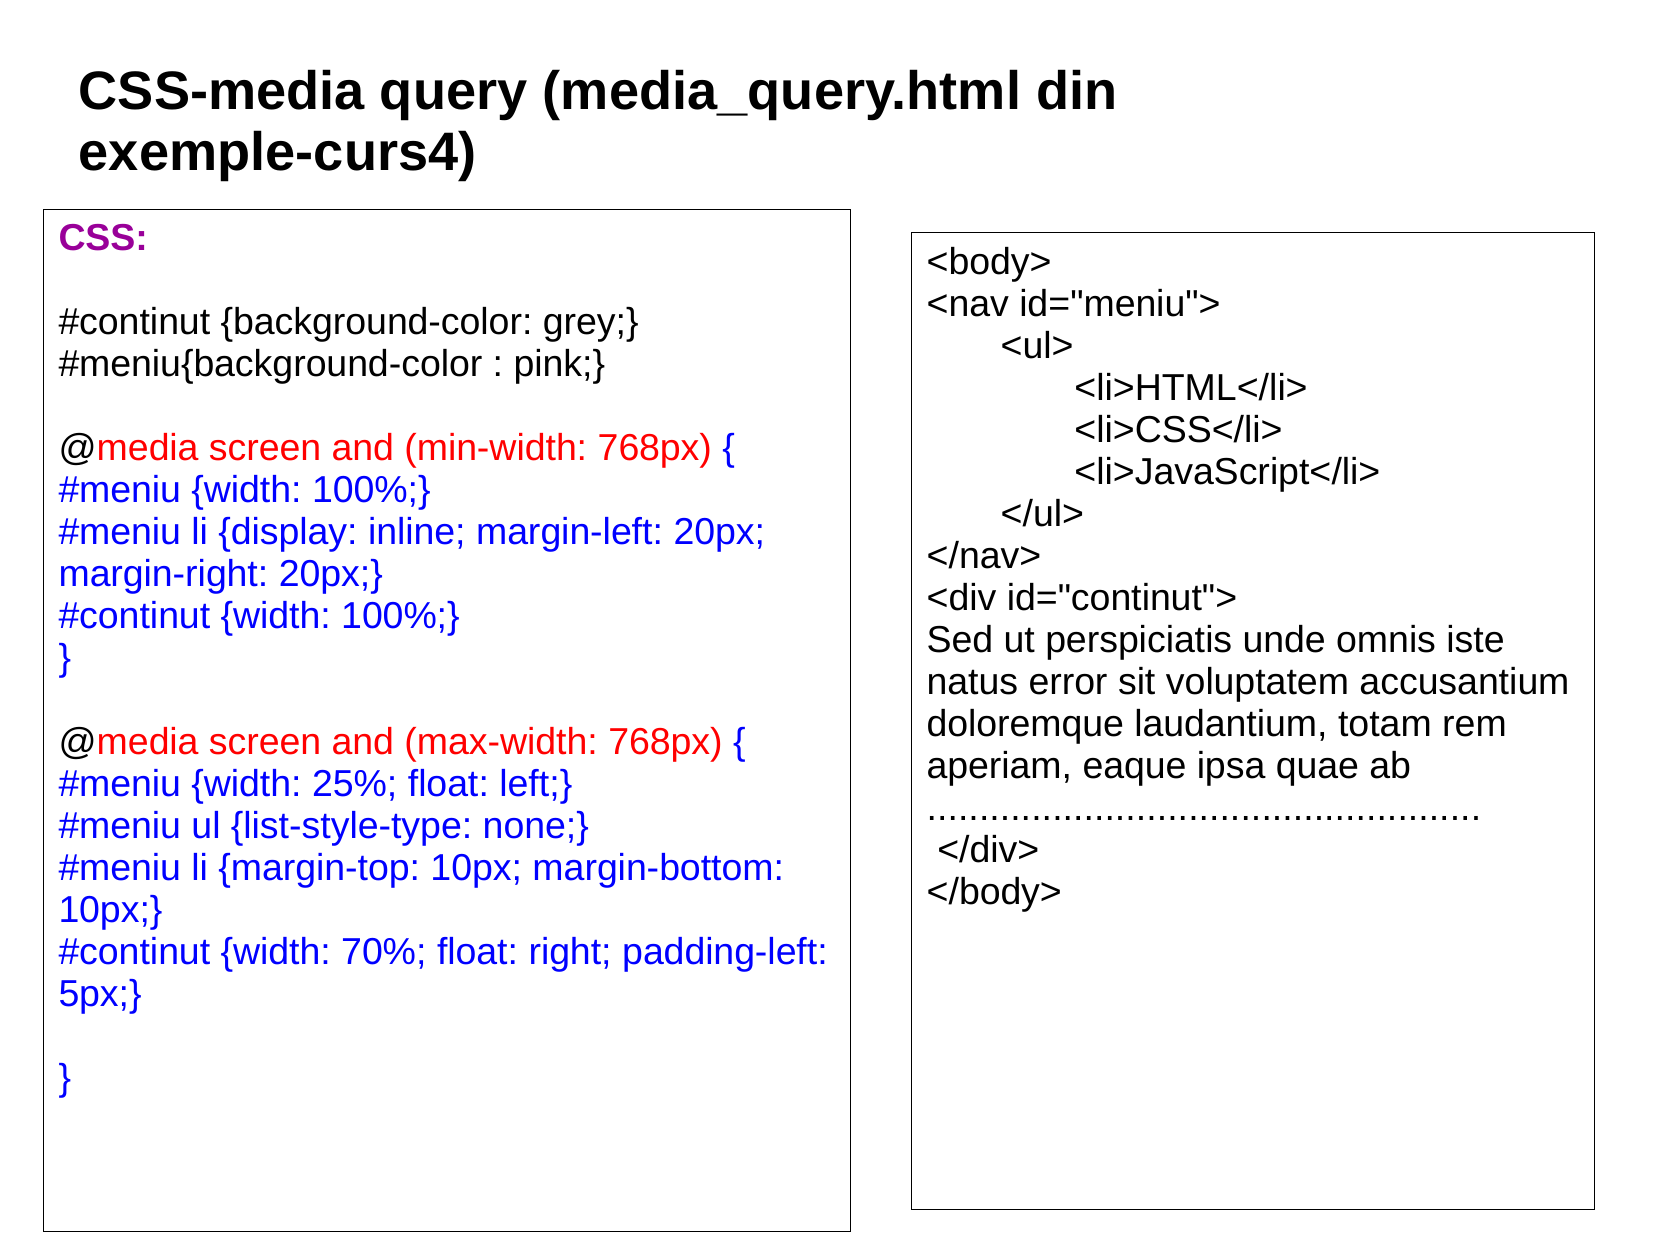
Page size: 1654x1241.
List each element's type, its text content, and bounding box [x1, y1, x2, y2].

text_box CSS-media query (media_query.html din exemple-curs4) [63, 53, 1300, 189]
text_box CSS: #continut {background-color: grey;} #meniu{background-color : pink;} @media screen and (min-width: 768px) { #meniu {width: 100%;} #meniu li {display: inline; margin-left: 20px; margin-right: 20px;} #continut {width: 100%;} } @media screen and (max-width: 768px) { #meniu {width: 25%; float: left;} #meniu ul {list-style-type: none;} #meniu li {margin-top: 10px; margin-bottom: 10px;} #continut {width: 70%; float: right; padding-left: 5px;} } [43, 209, 851, 1232]
text_box <body> <nav id="meniu"> <ul> <li>HTML</li> <li>CSS</li> <li>JavaScript</li> </ul> </nav> <div id="continut"> Sed ut perspiciatis unde omnis iste natus error sit voluptatem accusantium doloremque laudantium, totam rem aperiam, eaque ipsa quae ab ..................................................... </div> </body> [911, 232, 1595, 1210]
